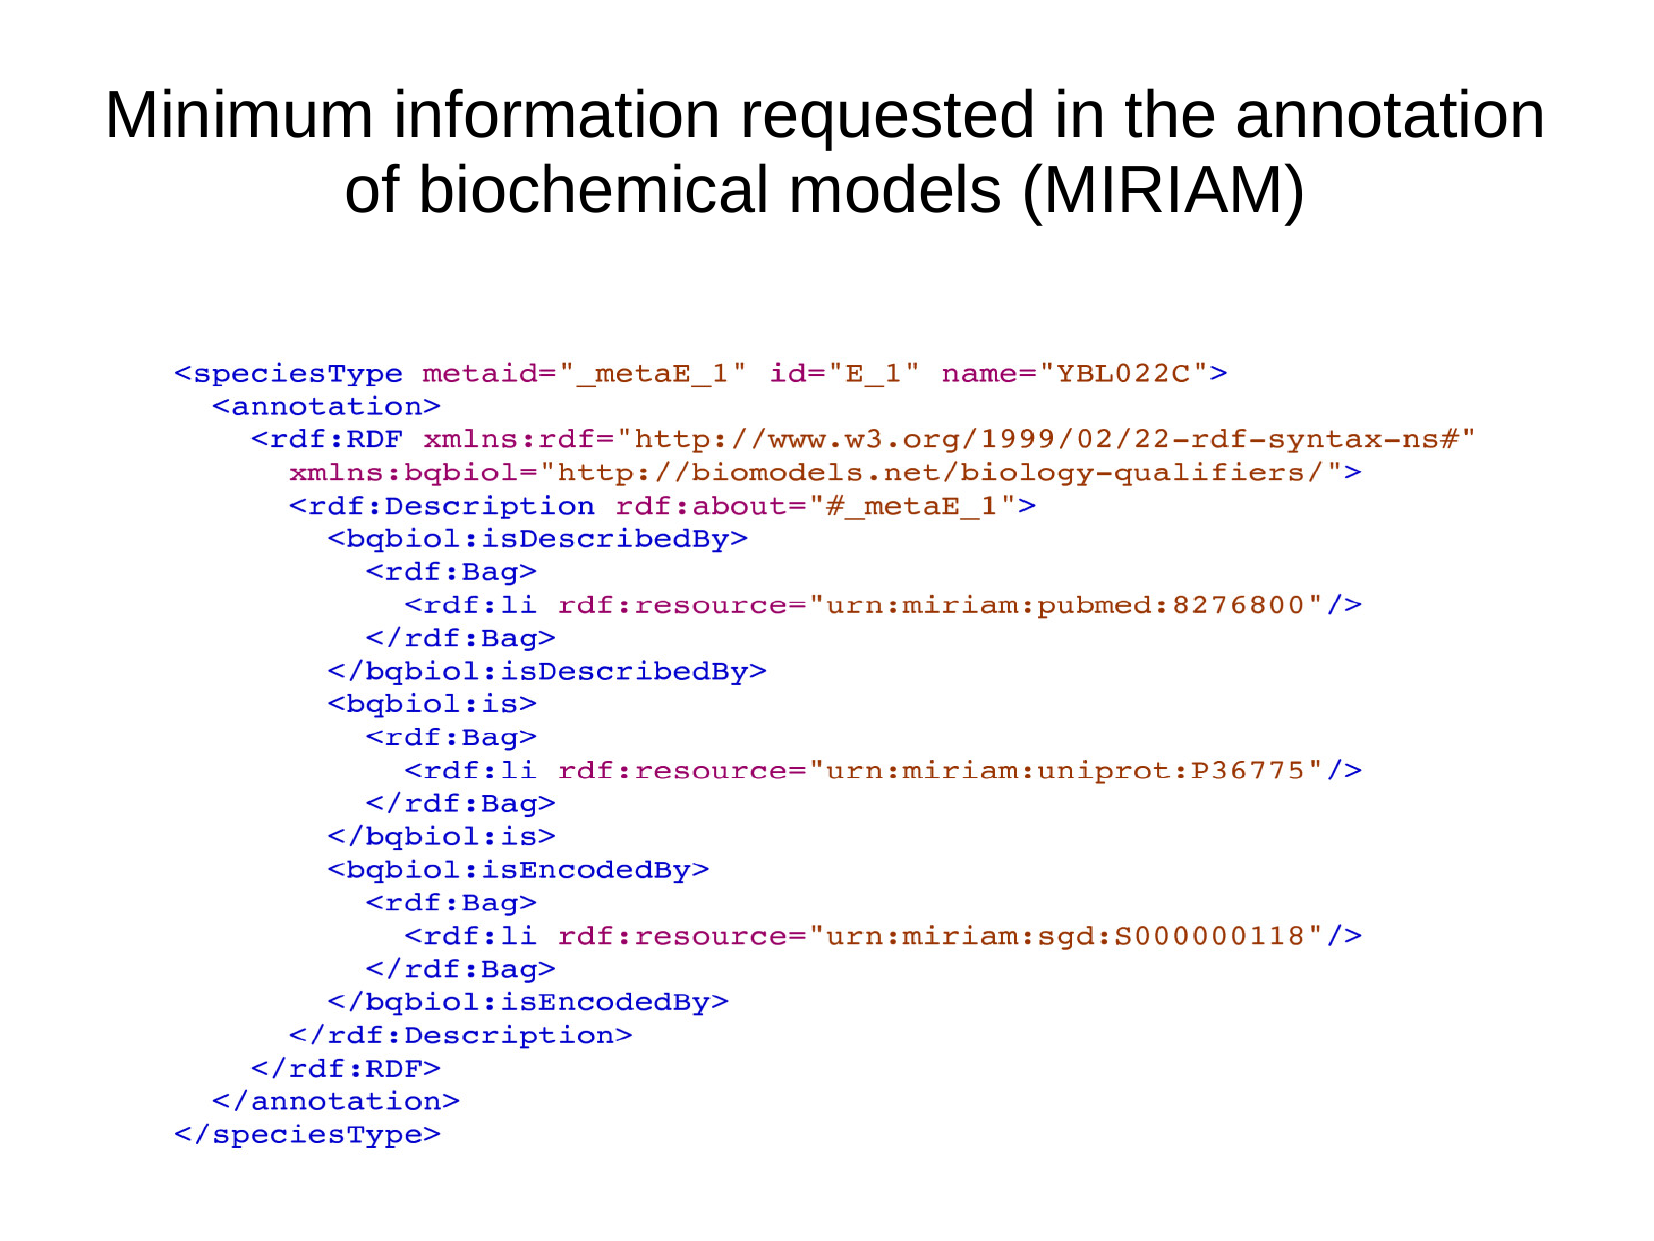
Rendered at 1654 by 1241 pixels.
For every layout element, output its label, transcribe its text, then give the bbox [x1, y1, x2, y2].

picture [141, 341, 1501, 1170]
title Minimum information requested in the annotation of biochemical models (MIRIAM) [82, 49, 1570, 256]
